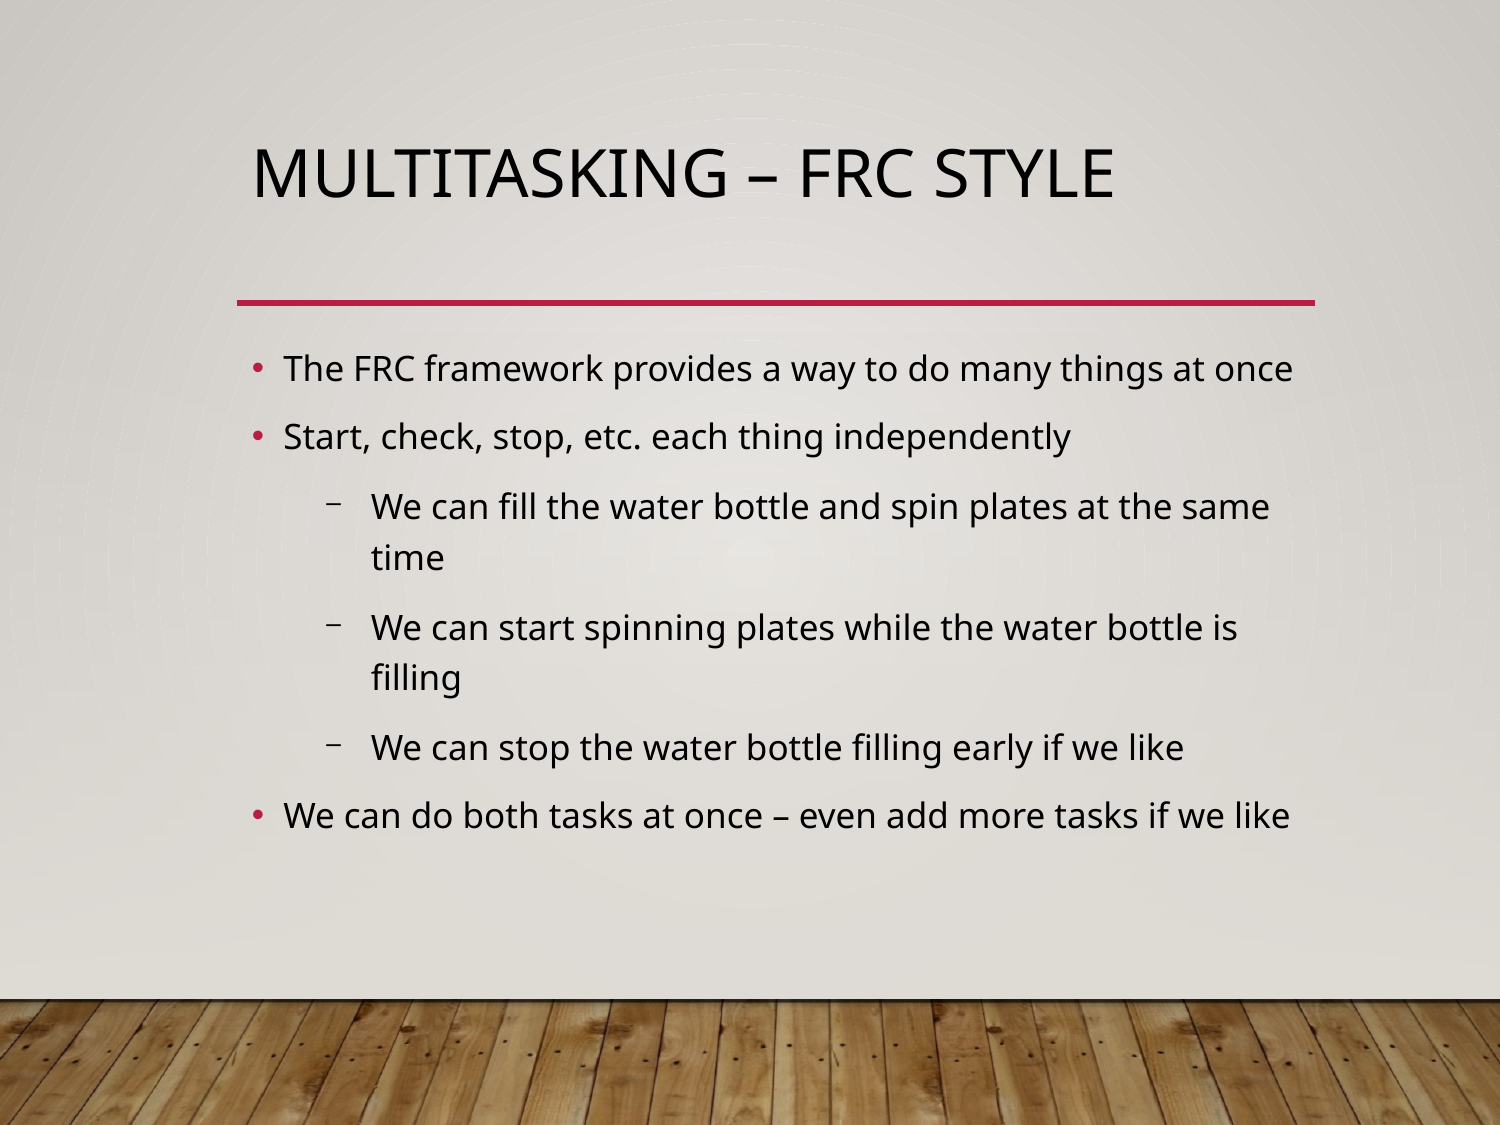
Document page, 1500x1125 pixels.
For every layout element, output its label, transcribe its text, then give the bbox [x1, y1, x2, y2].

title Multitasking – FRC style [236, 131, 1315, 305]
list The FRC framework provides a way to do many things at once Start, check, stop, etc. each thing independently We can fill the water bottle and spin plates at the same time We can start spinning plates while the water bottle is filling We can stop the water bottle filling early if we like We can do both tasks at once – even add more tasks if we like [236, 330, 1315, 897]
picture [0, 999, 1500, 1125]
